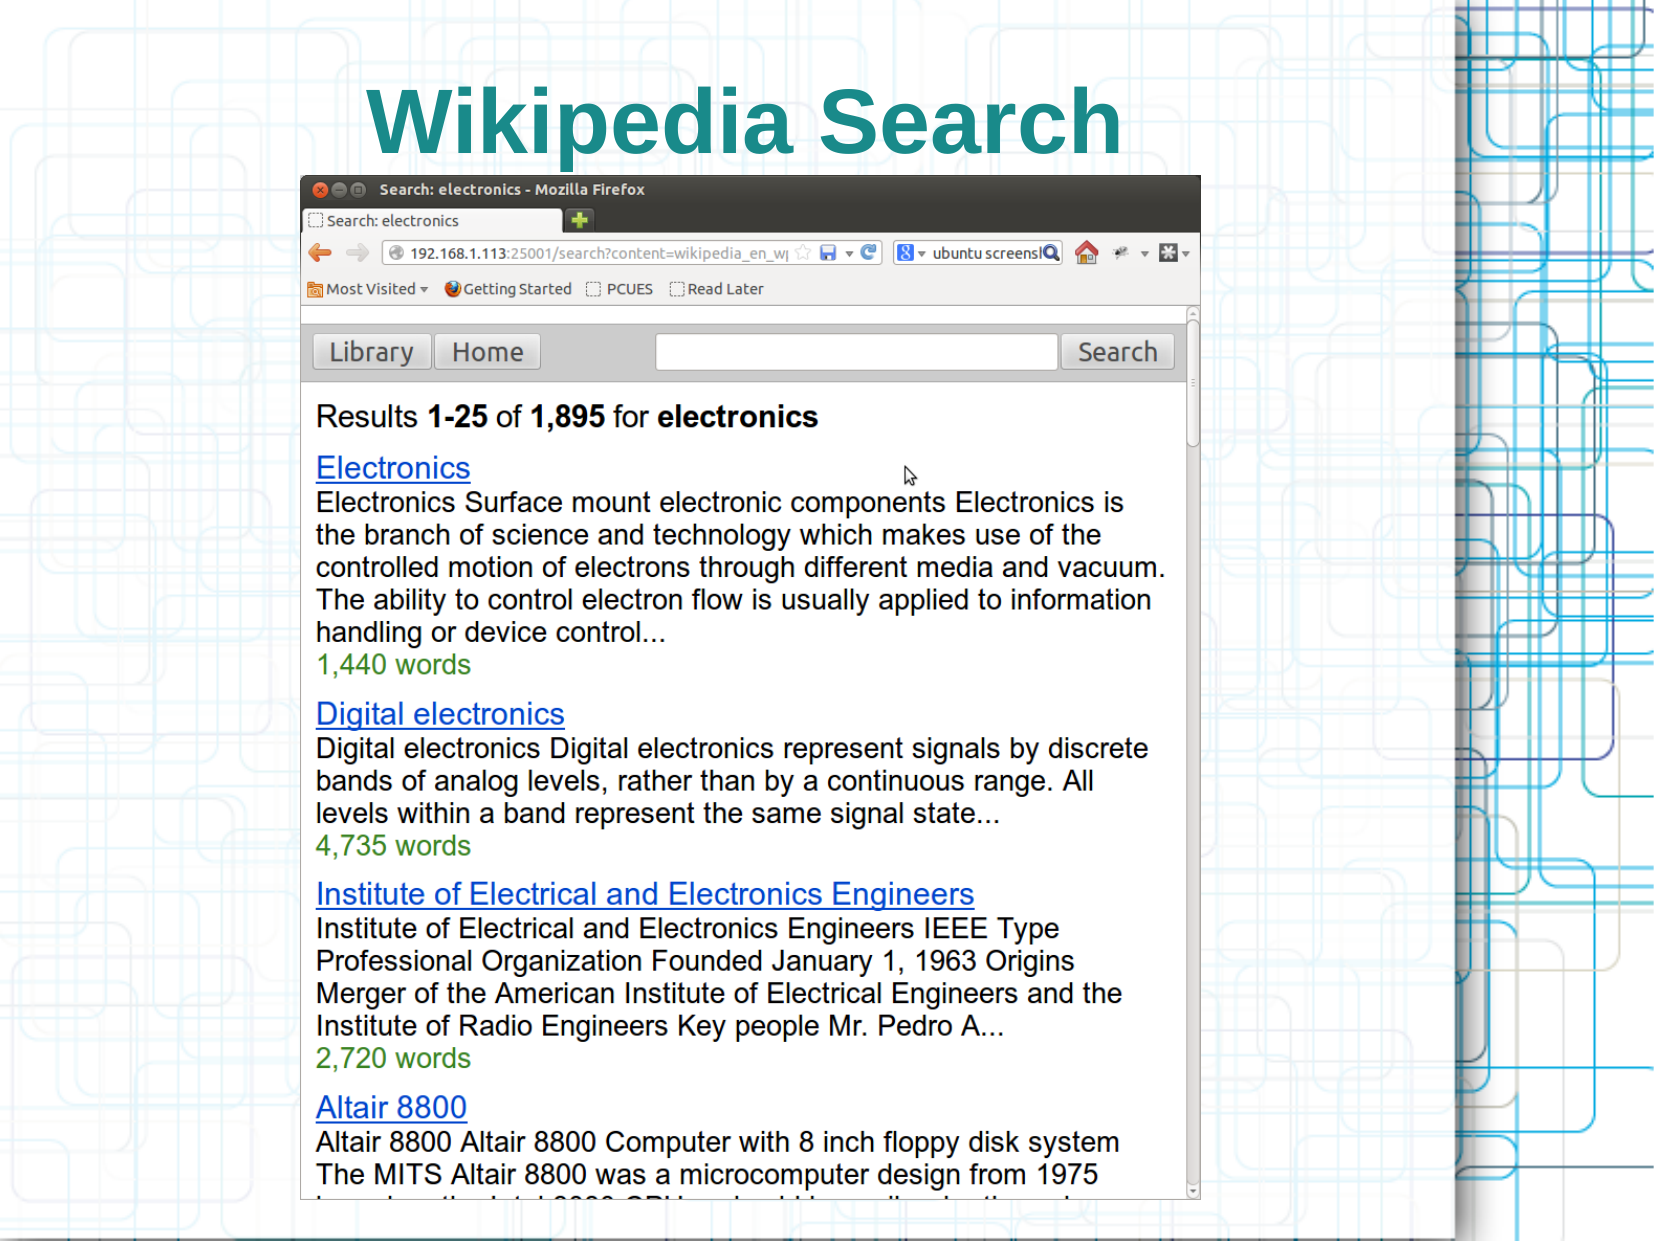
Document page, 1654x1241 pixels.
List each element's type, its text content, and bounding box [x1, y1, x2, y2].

title Wikipedia Search [66, 17, 1426, 226]
picture [0, 0, 1654, 1241]
